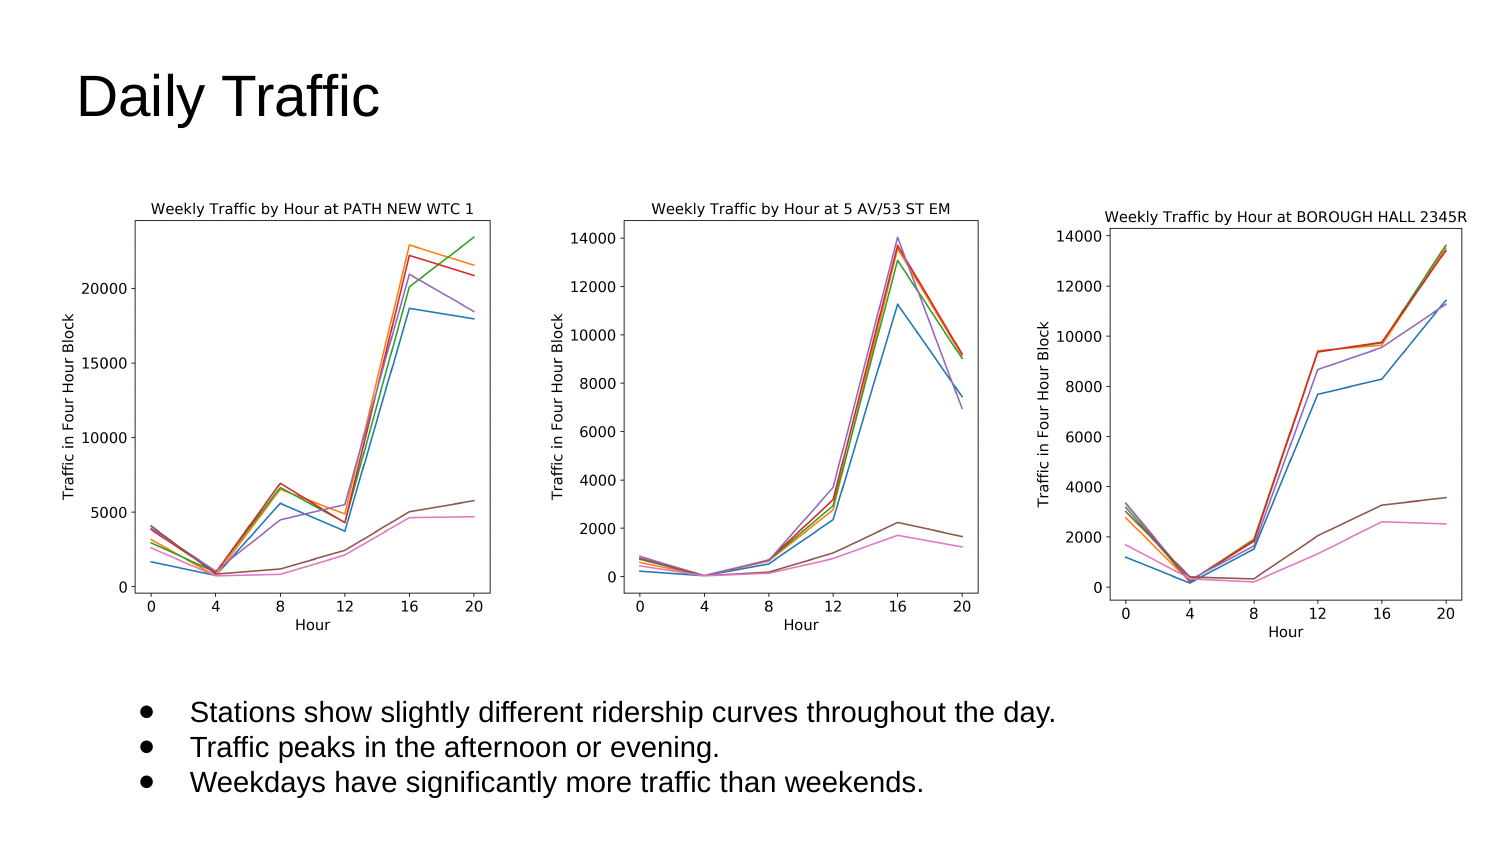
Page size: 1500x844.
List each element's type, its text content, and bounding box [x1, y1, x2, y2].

text_box Stations show slightly different ridership curves throughout the day. Traffic peaks in the afternoon or evening. Weekdays have significantly more traffic than weekends. [100, 678, 1221, 784]
picture [1026, 199, 1479, 652]
picture [540, 191, 993, 645]
title Daily Traffic [61, 42, 637, 137]
picture [51, 191, 505, 645]
